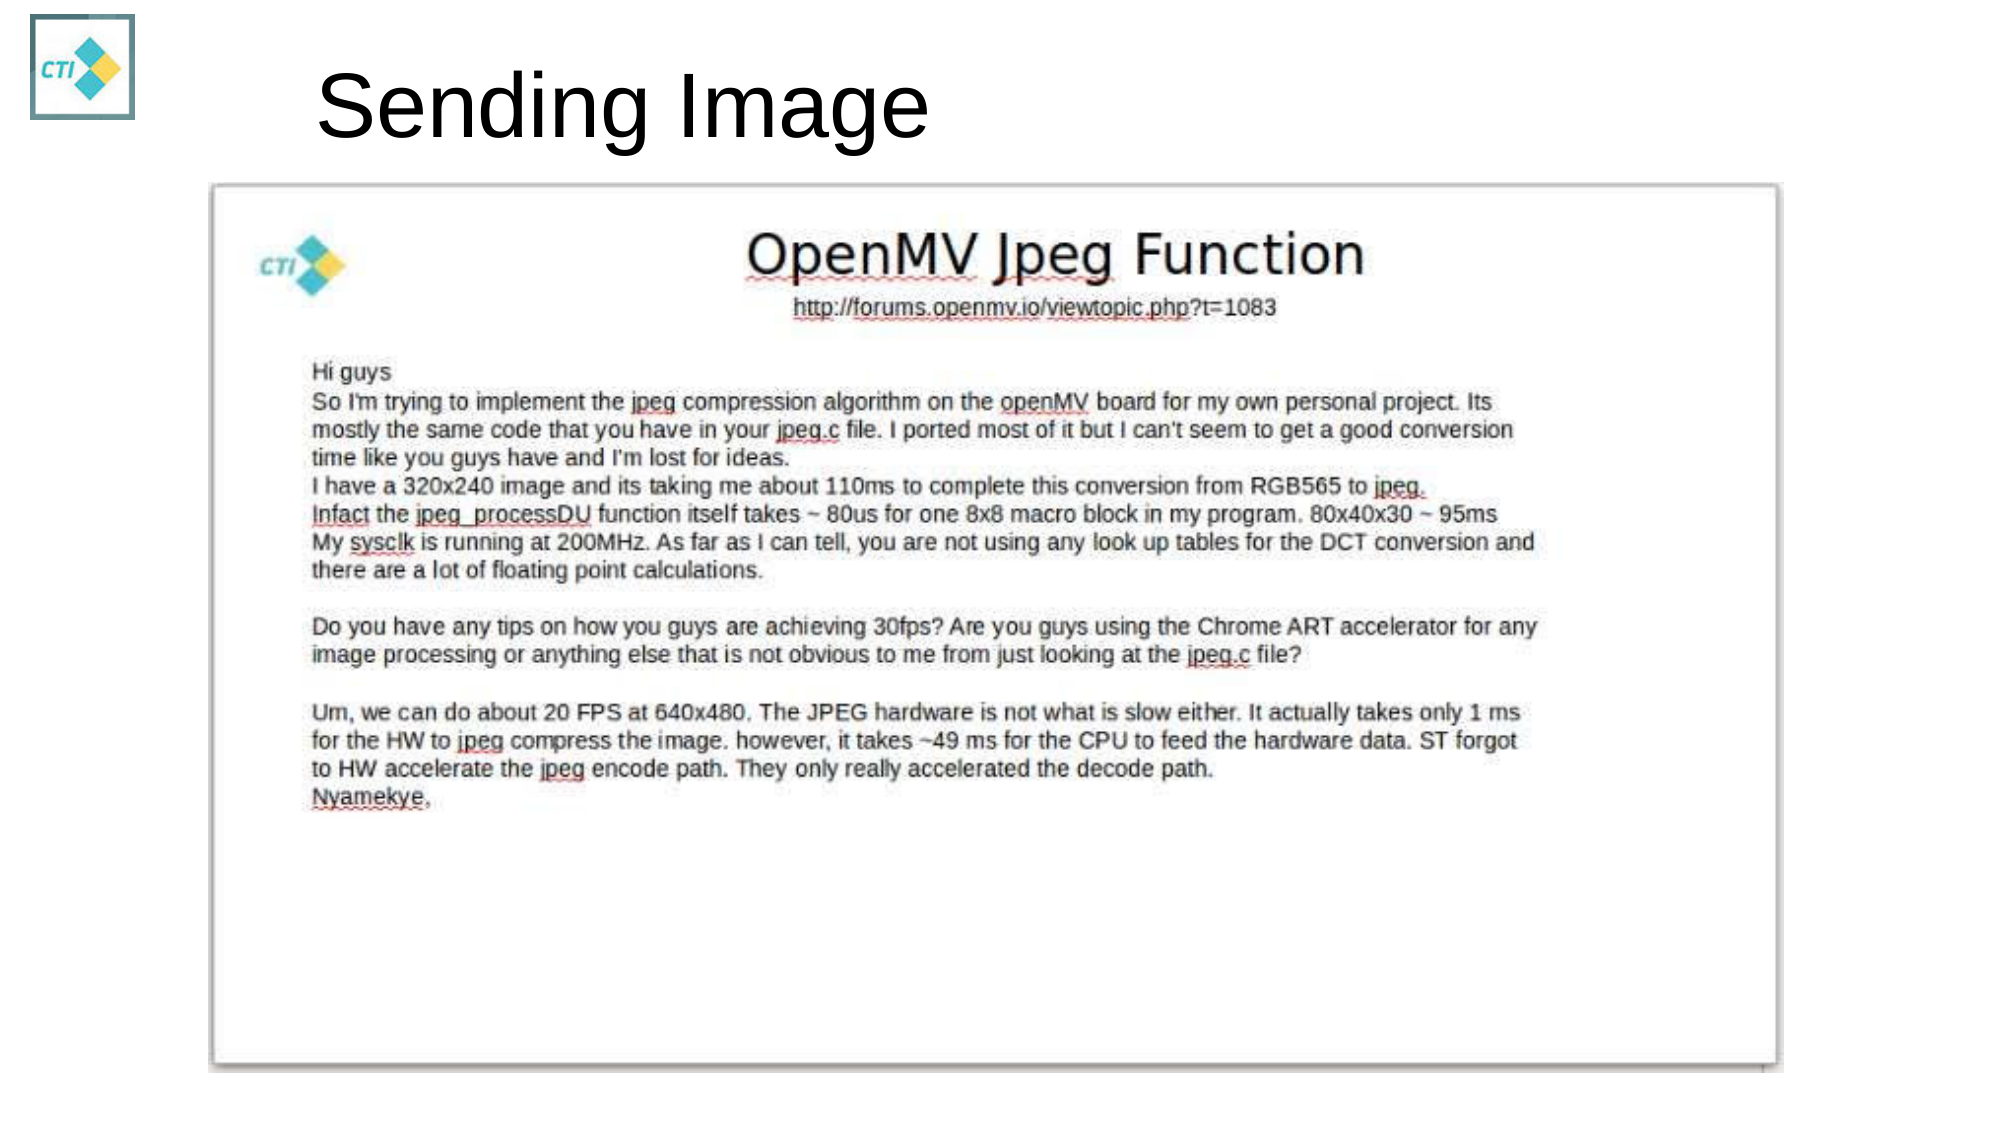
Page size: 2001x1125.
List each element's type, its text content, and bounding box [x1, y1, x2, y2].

text_box Sending Image [0, 7, 1665, 195]
picture [208, 182, 1784, 1073]
